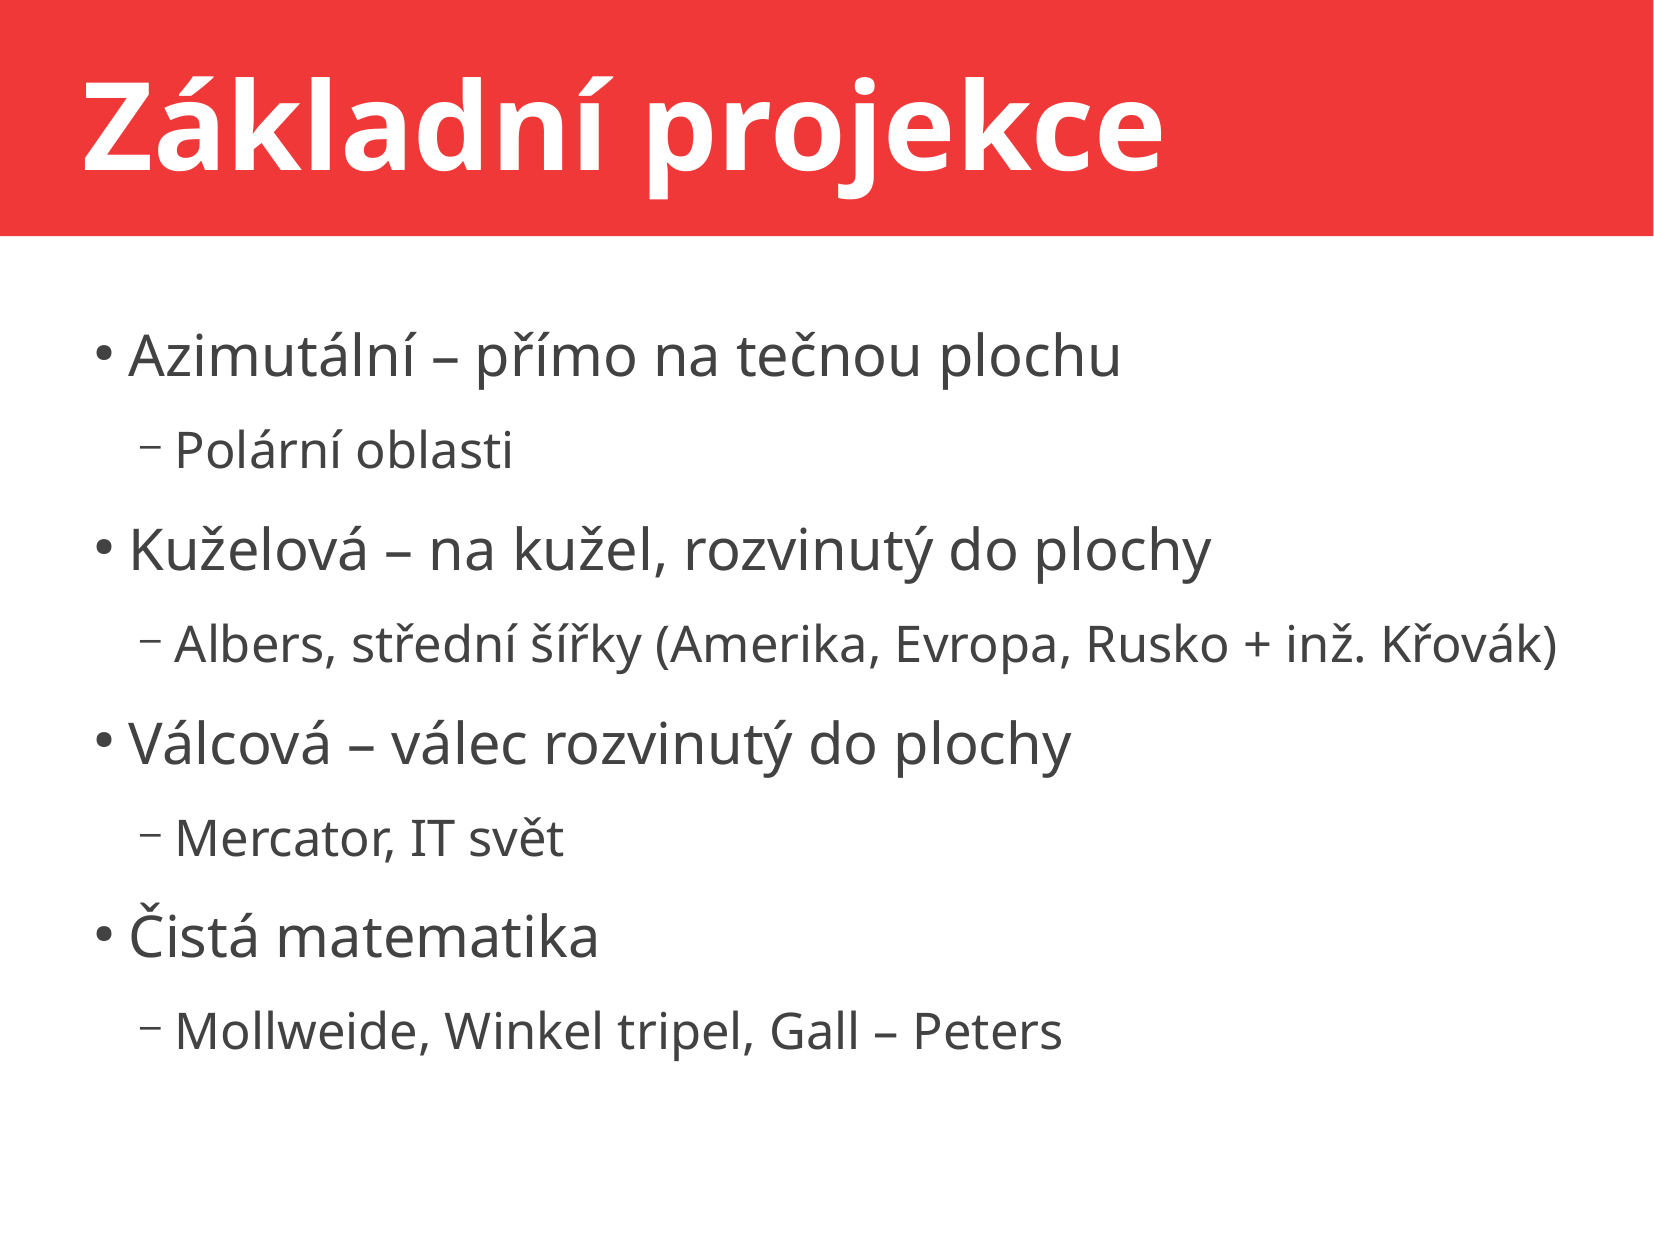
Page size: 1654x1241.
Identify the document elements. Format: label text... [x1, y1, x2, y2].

list Azimutální – přímo na tečnou plochu Polární oblasti Kuželová – na kužel, rozvinutý do plochy Albers, střední šířky (Amerika, Evropa, Rusko + inž. Křovák) Válcová – válec rozvinutý do plochy Mercator, IT svět Čistá matematika Mollweide, Winkel tripel, Gall – Peters [82, 314, 1563, 1080]
title Základní projekce [82, 19, 1571, 227]
